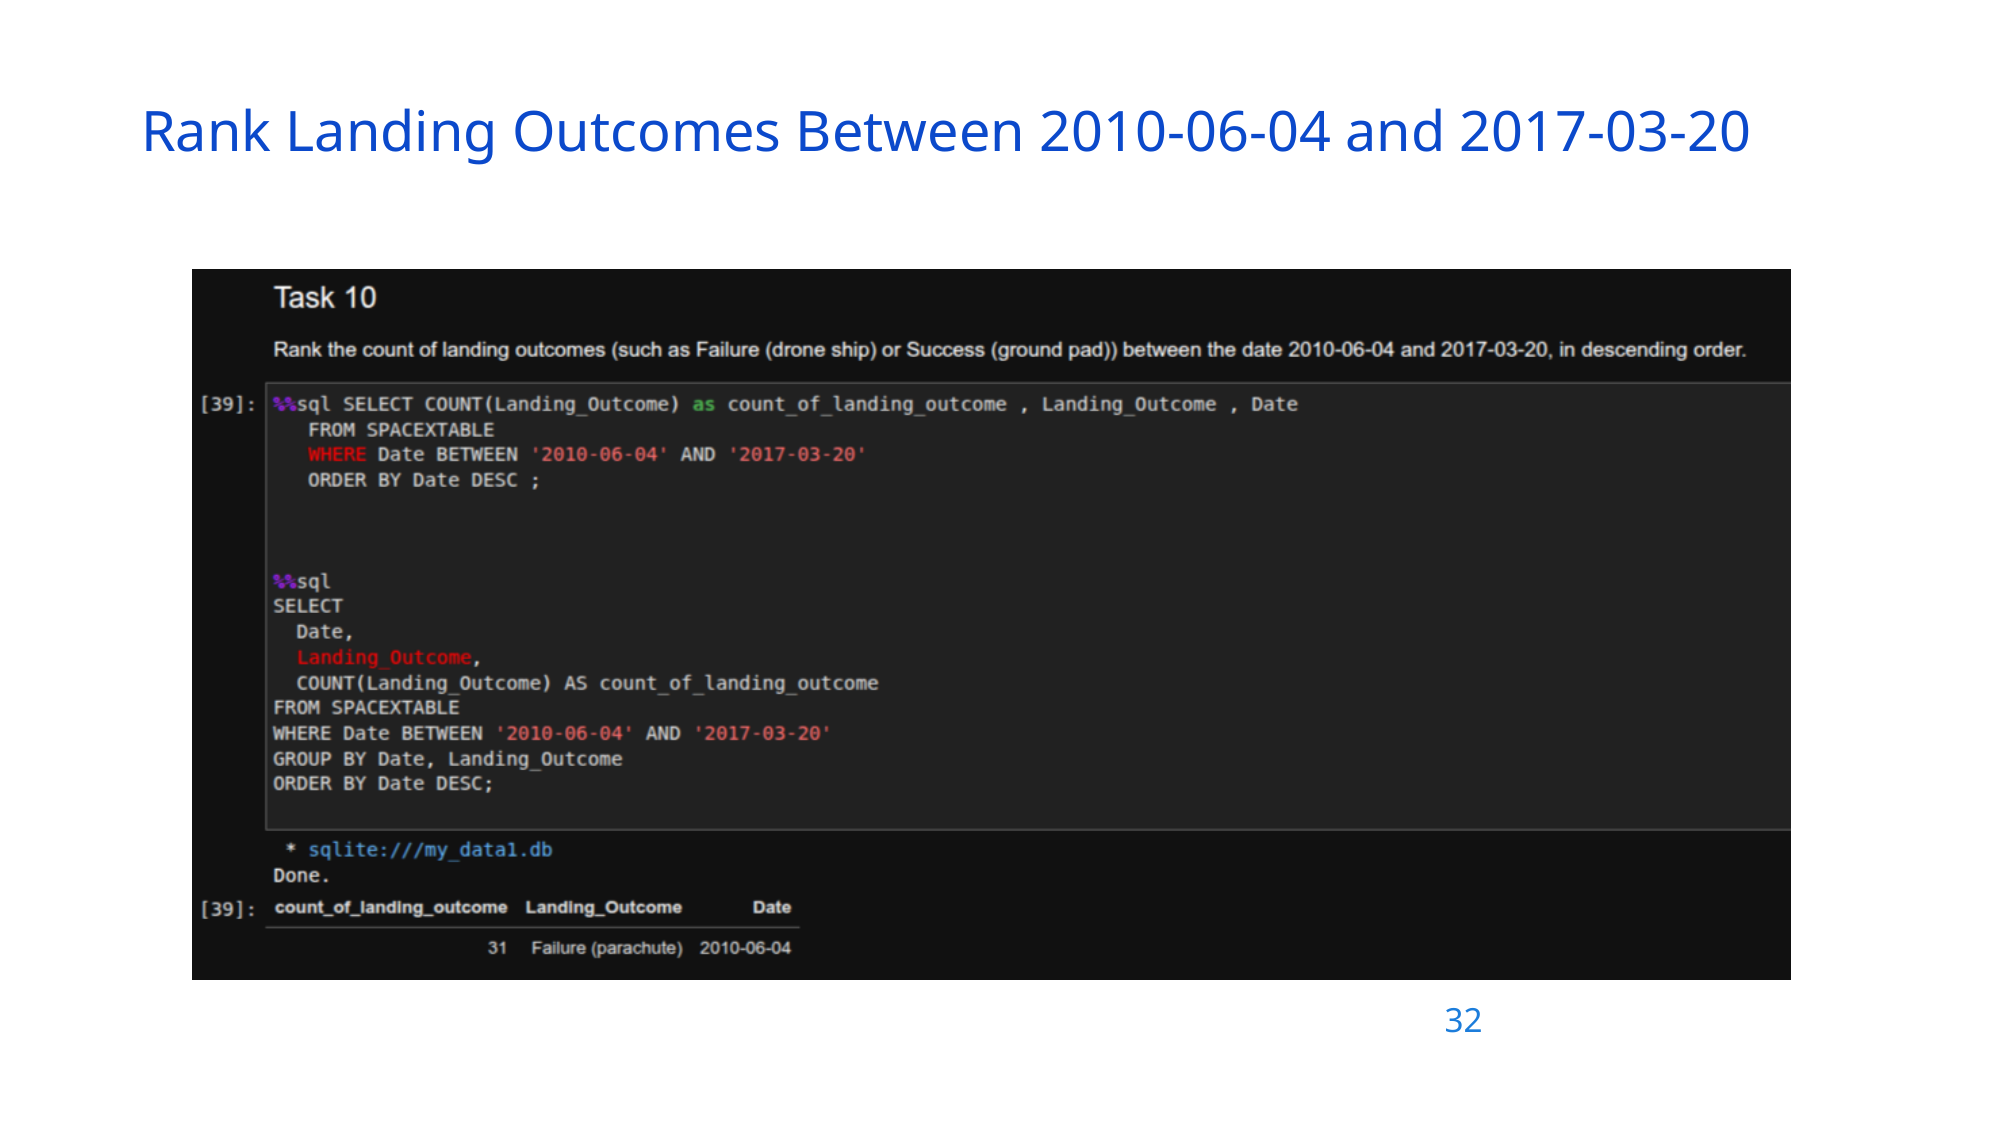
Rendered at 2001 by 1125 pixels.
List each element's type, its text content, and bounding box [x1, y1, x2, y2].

picture [192, 269, 1791, 980]
text_box Rank Landing Outcomes Between 2010-06-04 and 2017-03-20 [126, 88, 1852, 179]
slide_number 33 [1429, 988, 1880, 1055]
